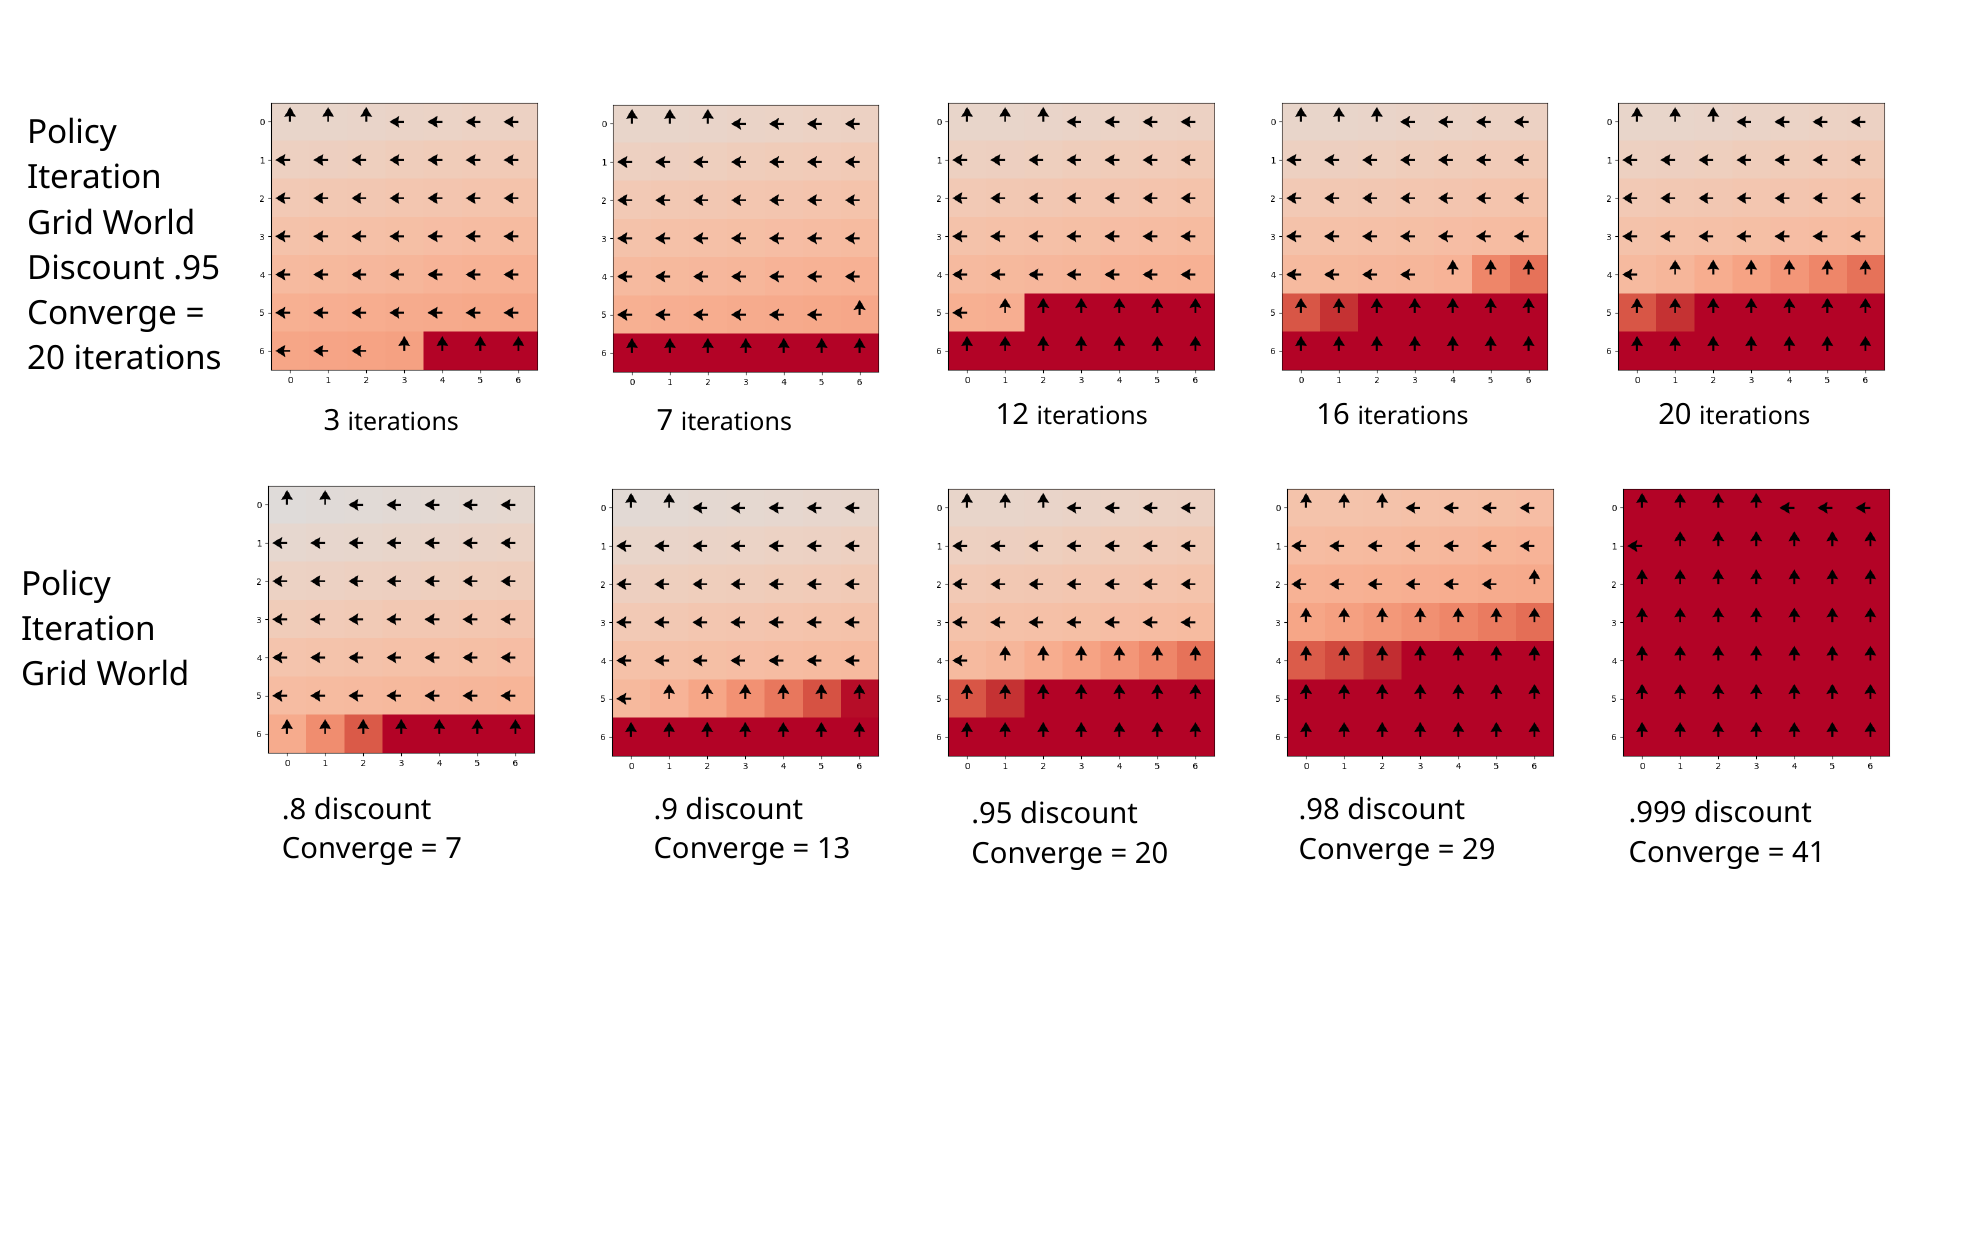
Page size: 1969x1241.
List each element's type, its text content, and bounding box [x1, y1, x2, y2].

text_box .999 discount Converge = 41 [1622, 781, 1891, 889]
text_box 7 iterations [650, 396, 861, 442]
text_box .98 discount Converge = 29 [1292, 781, 1561, 886]
text_box 12 iterations [989, 394, 1200, 437]
text_box .8 discount Converge = 7 [275, 777, 544, 886]
picture [204, 93, 1951, 396]
text_box Policy Iteration Grid World [15, 525, 201, 730]
picture [201, 476, 1956, 781]
text_box 20 iterations [1652, 394, 1863, 437]
text_box .9 discount Converge = 13 [647, 770, 916, 886]
text_box .95 discount Converge = 20 [965, 781, 1233, 890]
text_box 16 iterations [1310, 394, 1521, 437]
text_box Policy Iteration Grid World Discount .95 Converge = 20 iterations [21, 122, 256, 366]
text_box 3 iterations [317, 395, 528, 442]
